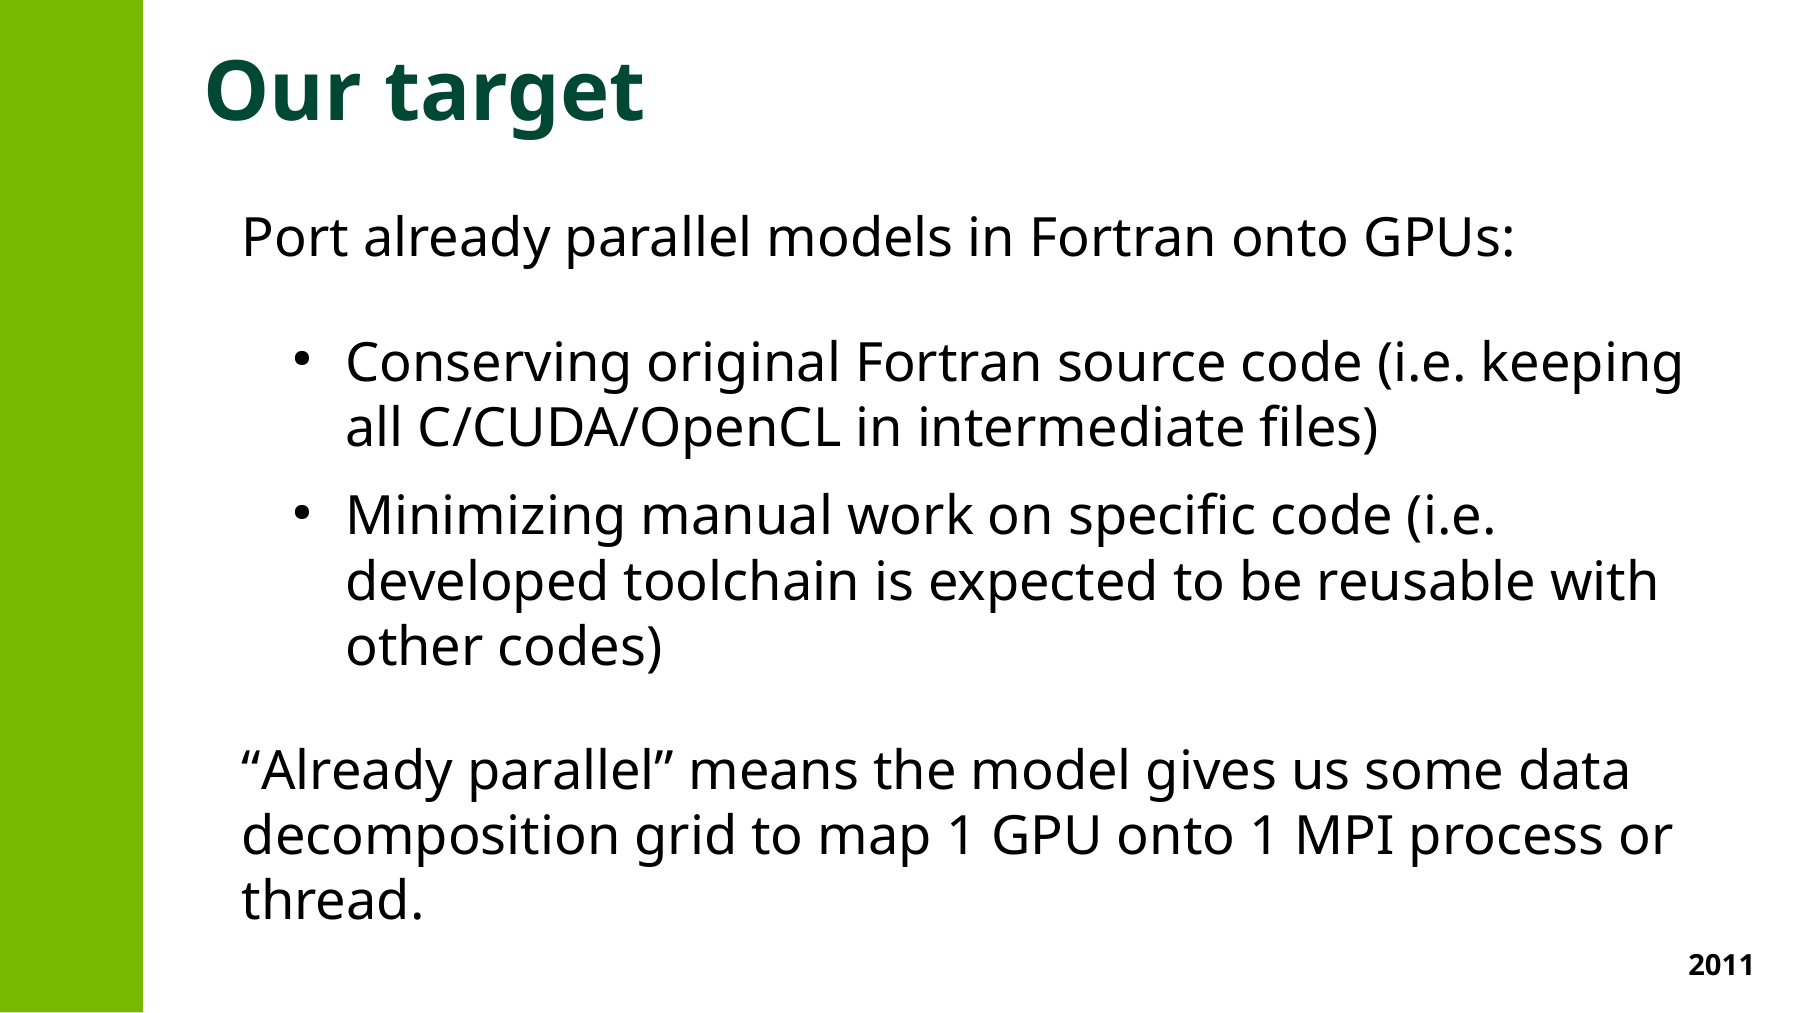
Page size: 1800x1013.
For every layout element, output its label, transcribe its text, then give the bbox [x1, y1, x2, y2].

title Our target [188, 40, 1733, 195]
list Port already parallel models in Fortran onto GPUs: Conserving original Fortran source code (i.e. keeping all C/CUDA/OpenCL in intermediate files) Minimizing manual work on specific code (i.e. developed toolchain is expected to be reusable with other codes) “Already parallel” means the model gives us some data decomposition grid to map 1 GPU onto 1 MPI process or thread. [188, 195, 1733, 976]
